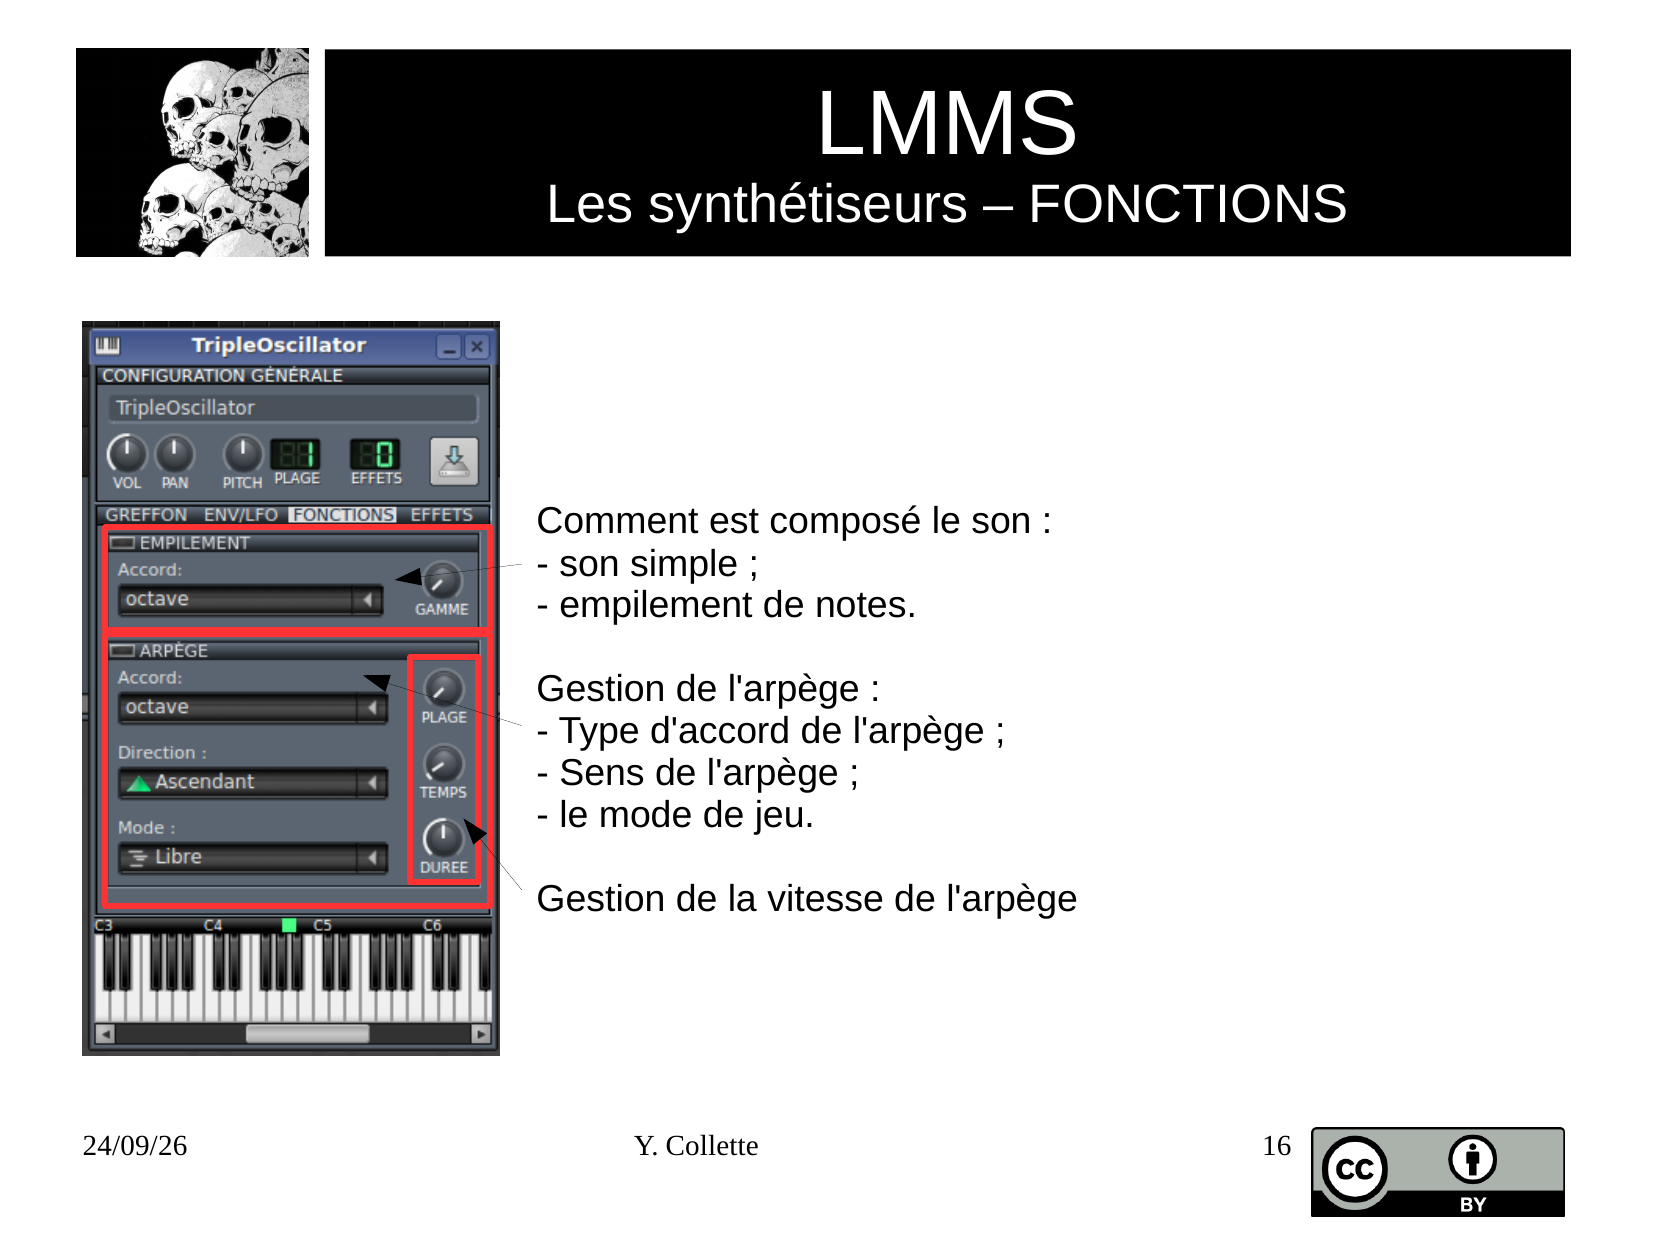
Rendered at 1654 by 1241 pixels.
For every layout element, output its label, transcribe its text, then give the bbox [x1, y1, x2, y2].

picture [482, 835, 487, 845]
picture [493, 568, 500, 718]
picture [108, 530, 487, 627]
picture [108, 637, 487, 903]
picture [481, 714, 487, 832]
picture [493, 717, 500, 861]
text_box Comment est composé le son : - son simple ; - empilement de notes. Gestion de l'arpège : - Type d'accord de l'arpège ; - Sens de l'arpège ; - le mode de jeu. Gestion de la vitesse de l'arpège [521, 492, 1113, 928]
picture [413, 692, 475, 879]
picture [82, 321, 500, 1056]
picture [413, 660, 475, 710]
picture [76, 48, 309, 257]
picture [1311, 1127, 1565, 1217]
title LMMS Les synthétiseurs – FONCTIONS [324, 49, 1571, 257]
